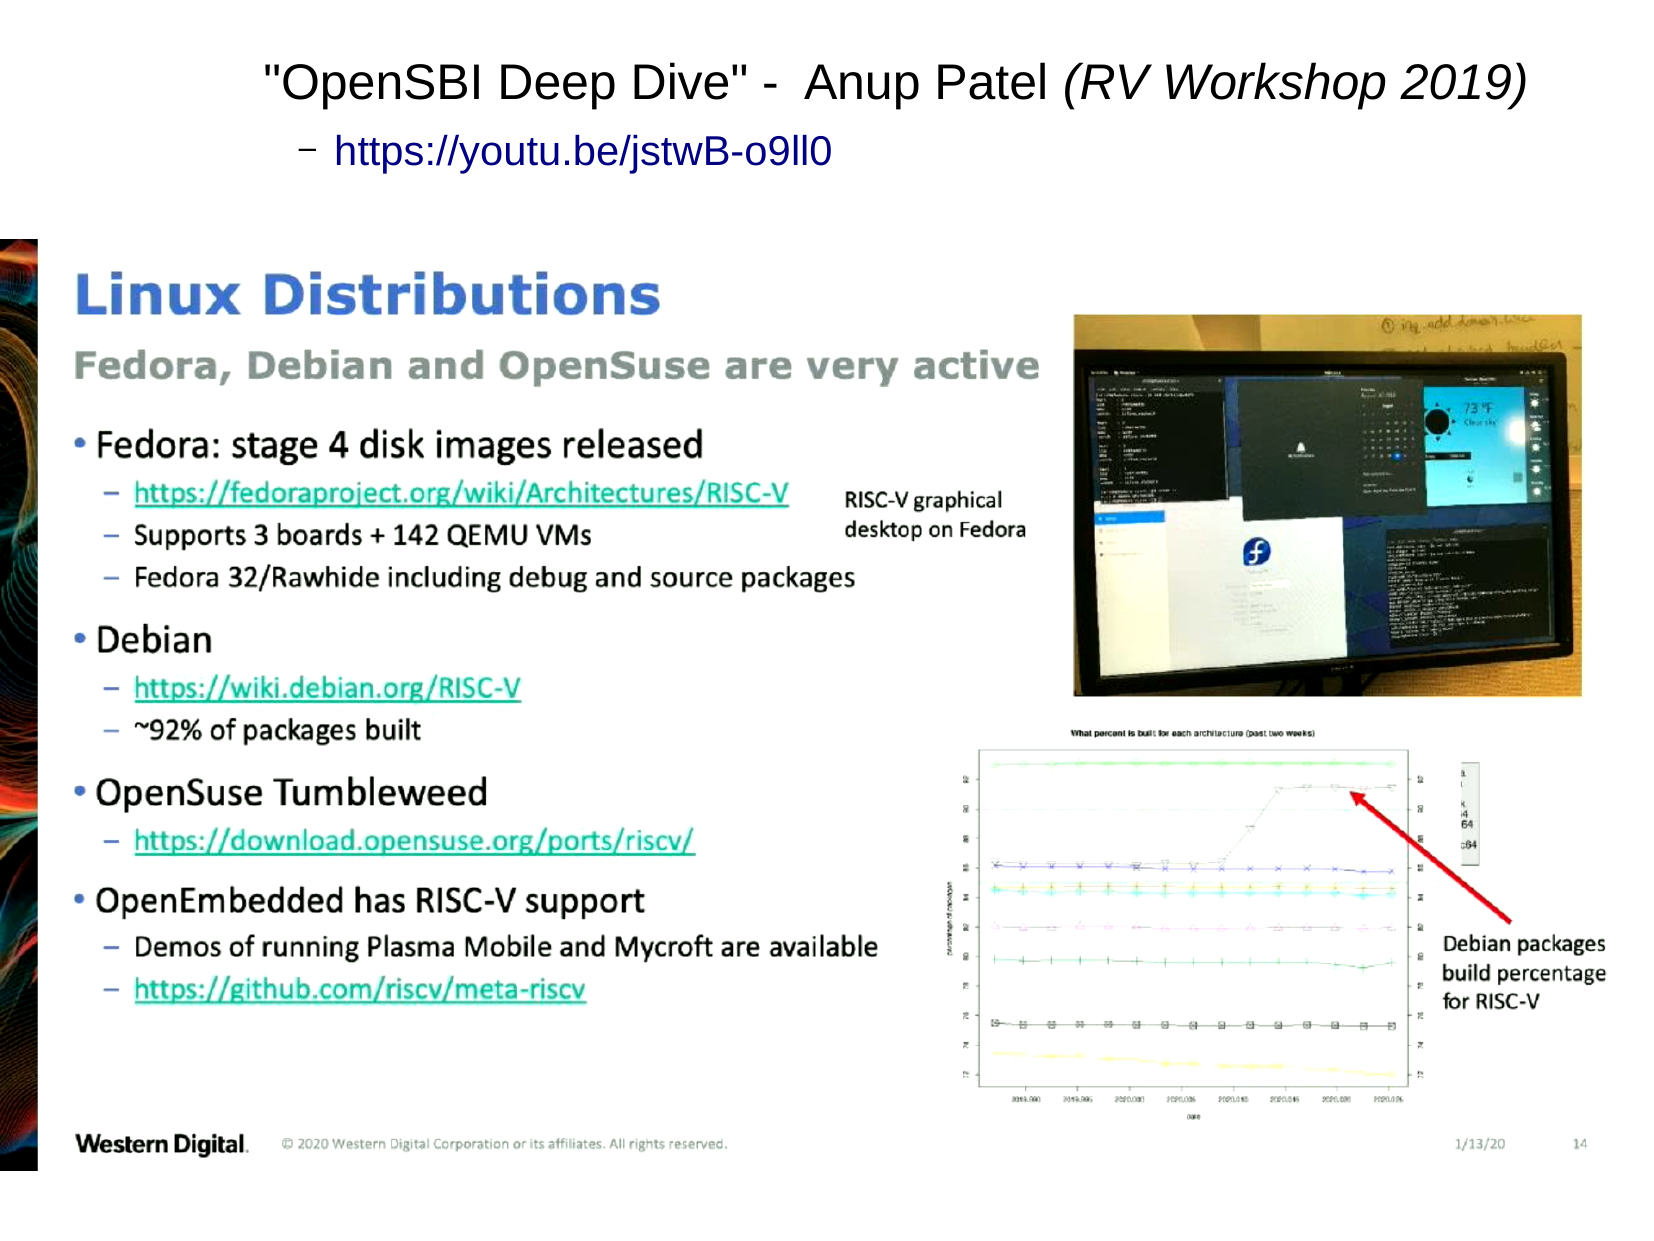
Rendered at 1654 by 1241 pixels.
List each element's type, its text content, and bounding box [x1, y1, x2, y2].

list "OpenSBI Deep Dive" - Anup Patel (RV Workshop 2019) https://youtu.be/jstwB-o9ll0 [0, 54, 1605, 239]
picture [0, 239, 1654, 1171]
